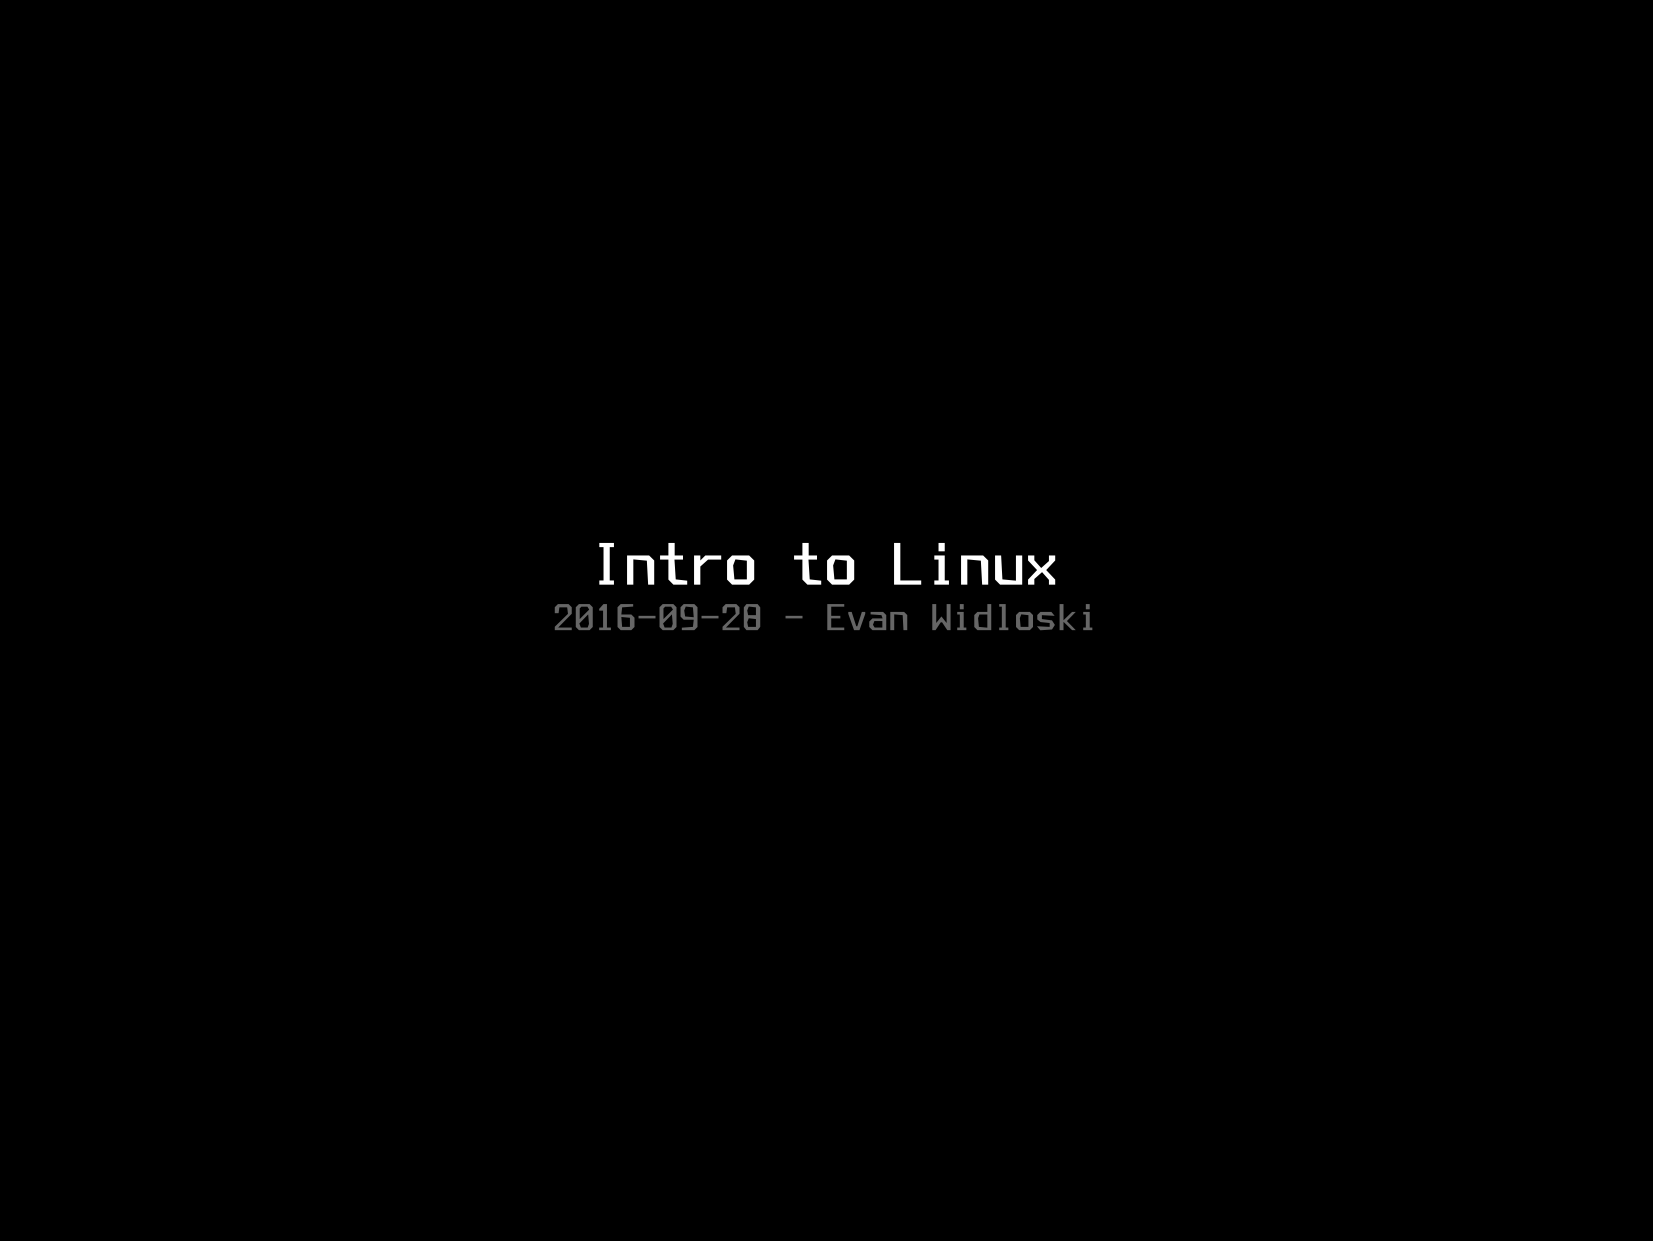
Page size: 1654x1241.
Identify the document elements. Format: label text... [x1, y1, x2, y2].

subtitle Intro to Linux 2016-09-28 - Evan Widloski [82, 225, 1571, 945]
